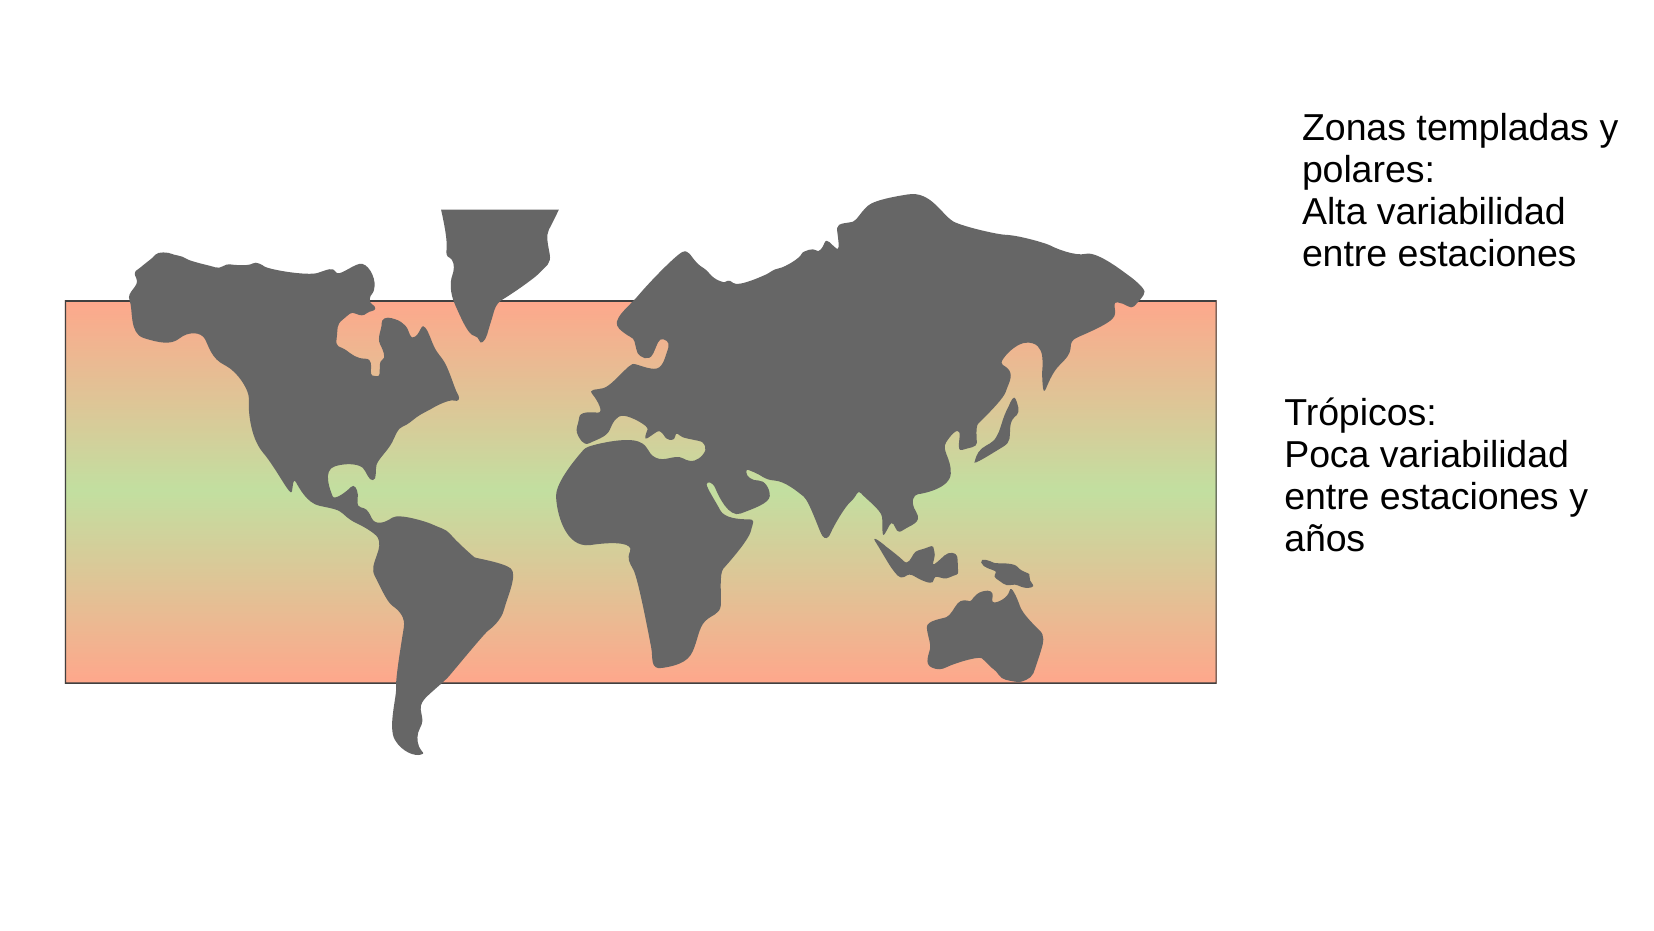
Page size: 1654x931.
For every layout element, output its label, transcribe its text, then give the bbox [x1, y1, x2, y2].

picture [128, 193, 1145, 756]
text_box [64, 300, 128, 684]
text_box [1145, 300, 1217, 684]
text_box Trópicos: Poca variabilidad entre estaciones y años [1269, 383, 1625, 651]
text_box Zonas templadas y polares: Alta variabilidad entre estaciones [1287, 99, 1642, 367]
